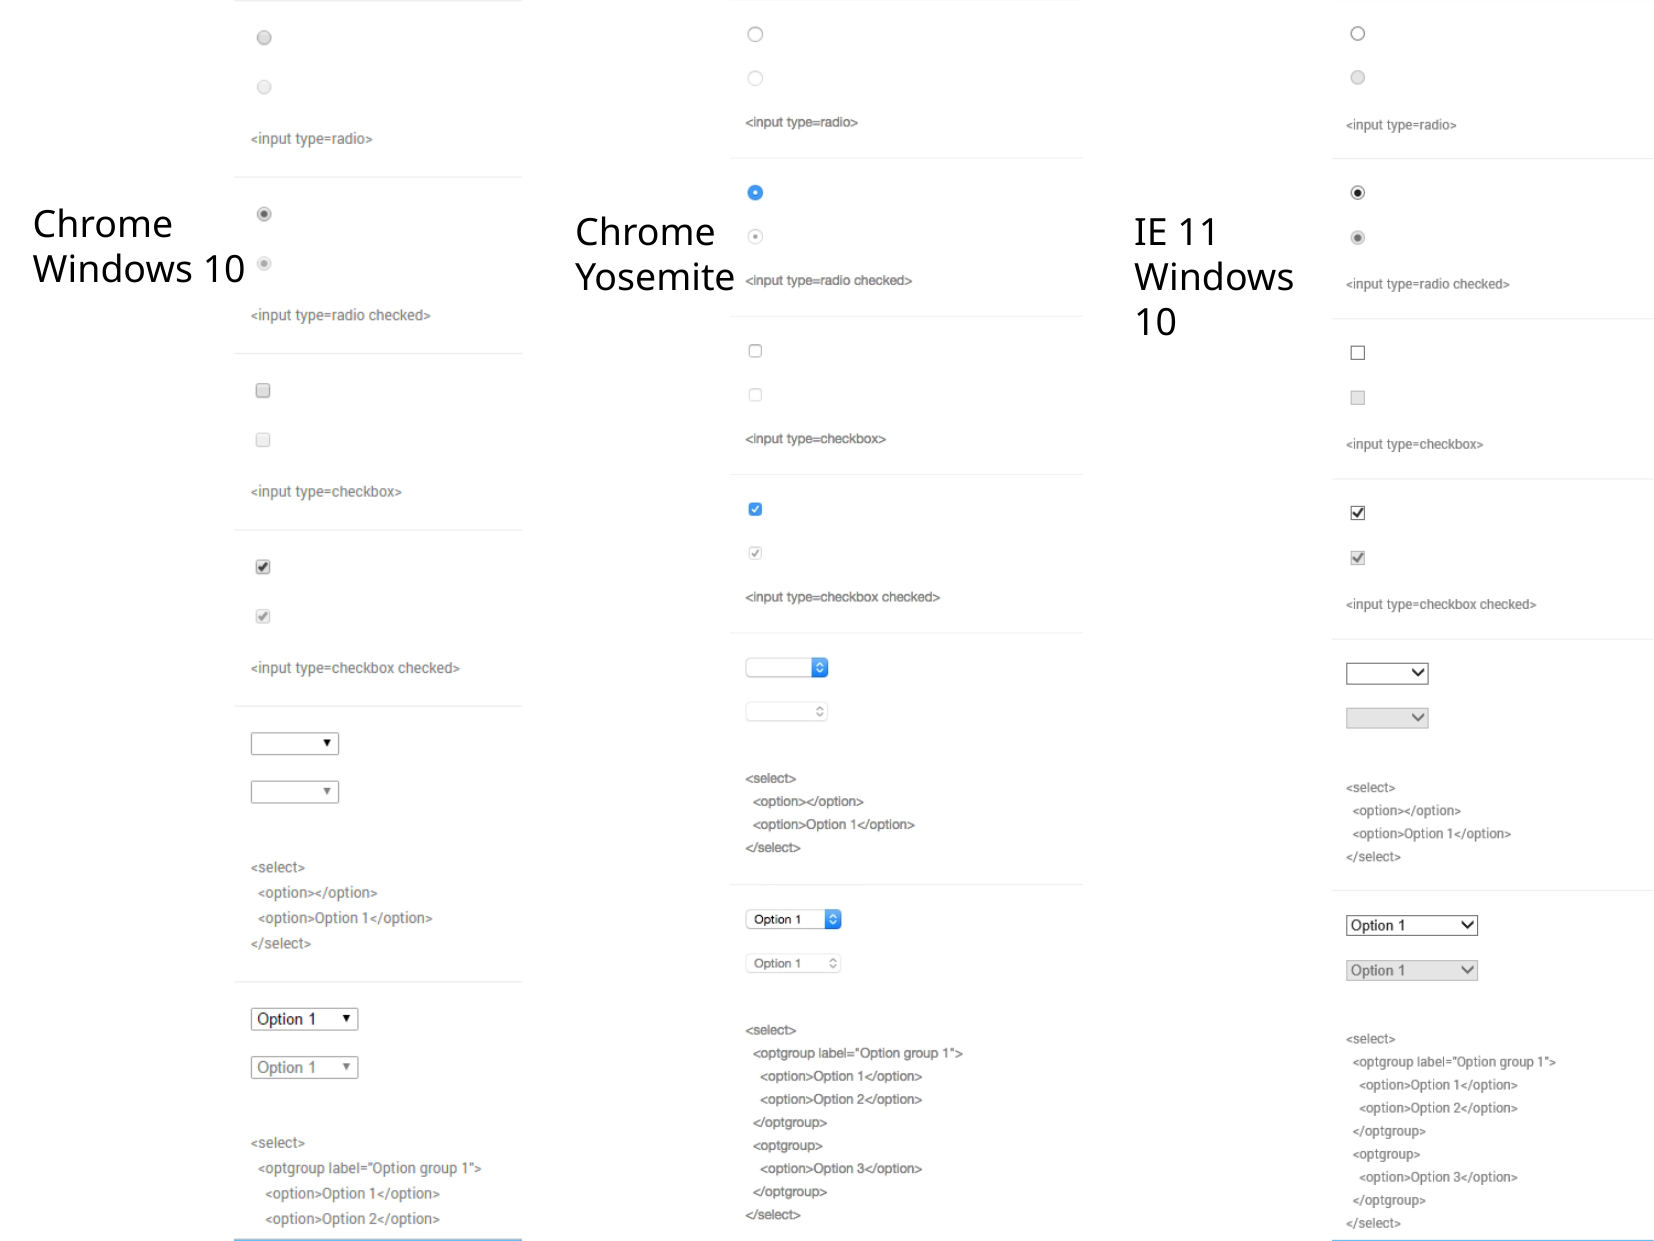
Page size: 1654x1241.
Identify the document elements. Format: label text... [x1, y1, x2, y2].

text_box Chrome Windows 10 [17, 192, 277, 299]
text_box Chrome Yosemite [560, 200, 819, 307]
picture [234, 0, 522, 1241]
picture [730, 0, 1083, 1238]
picture [1332, 0, 1654, 1241]
text_box IE 11 Windows 10 [1119, 200, 1335, 307]
